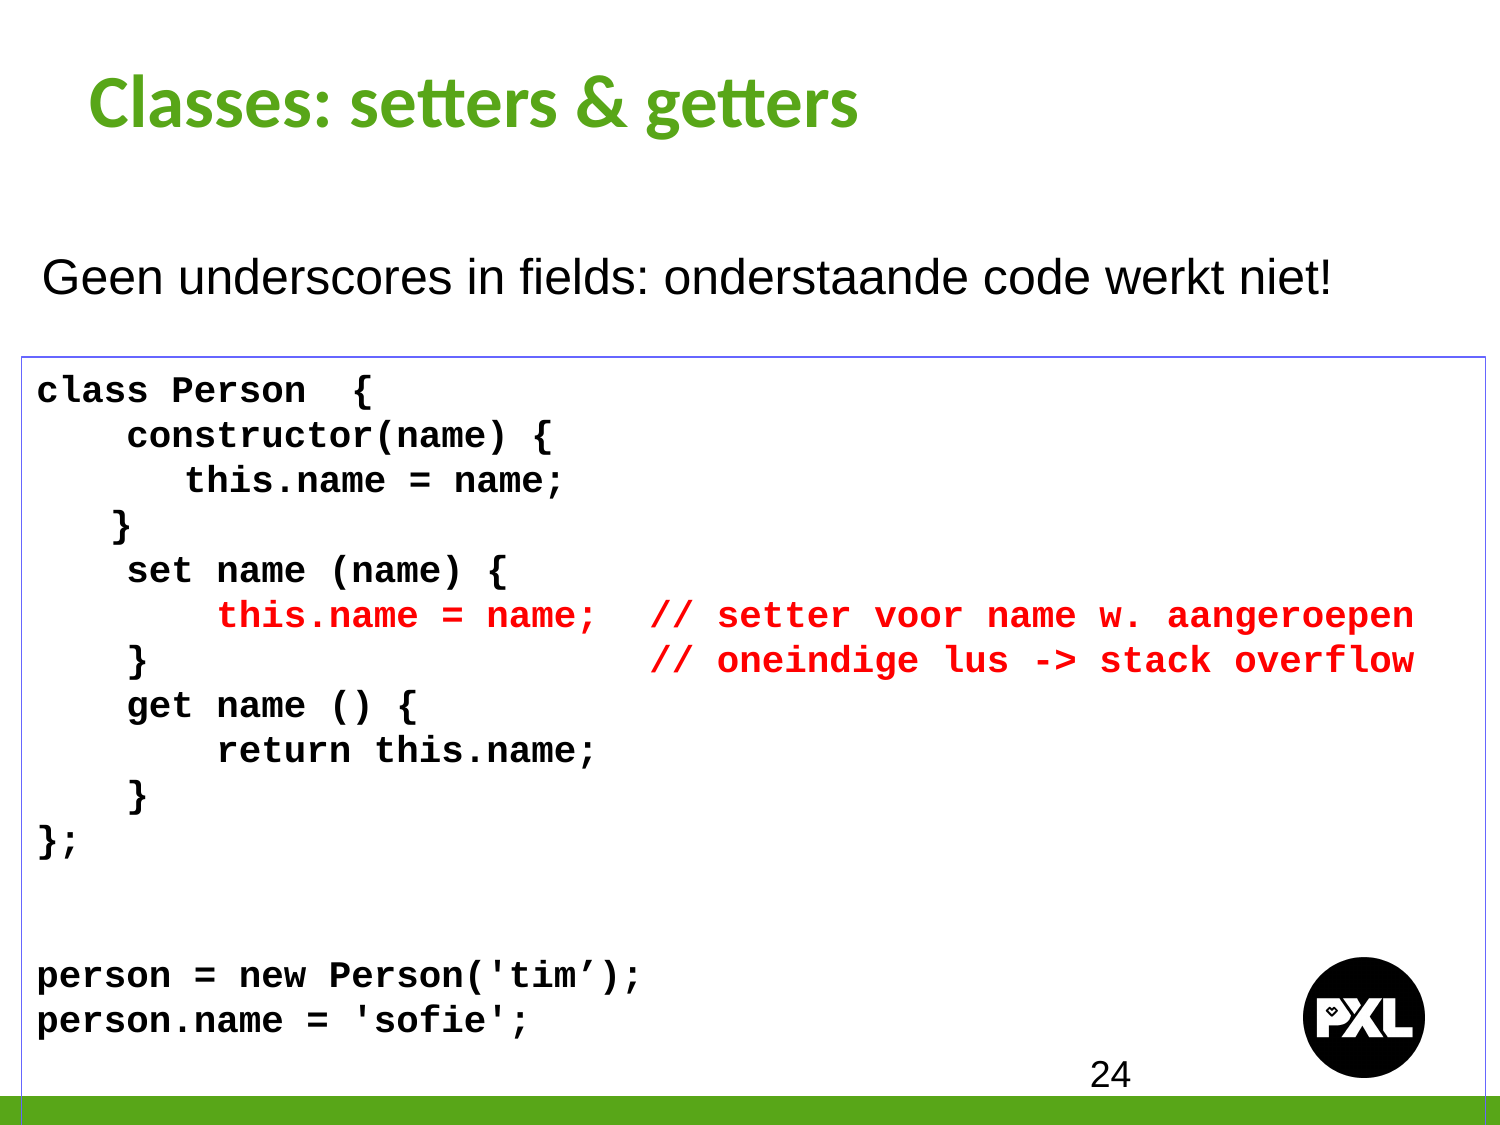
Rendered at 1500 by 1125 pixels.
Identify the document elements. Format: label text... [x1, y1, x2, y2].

text_box Classes: setters & getters [75, 45, 1425, 233]
text_box class Person { constructor(name) { this.name = name; } set name (name) { this.name = name; // setter voor name w. aangeroepen } // oneindige lus -> stack overflow get name () { return this.name; } }; person = new Person('tim’); person.name = 'sofie'; [21, 357, 1486, 1125]
text_box Geen underscores in fields: onderstaande code werkt niet! [26, 229, 1377, 299]
